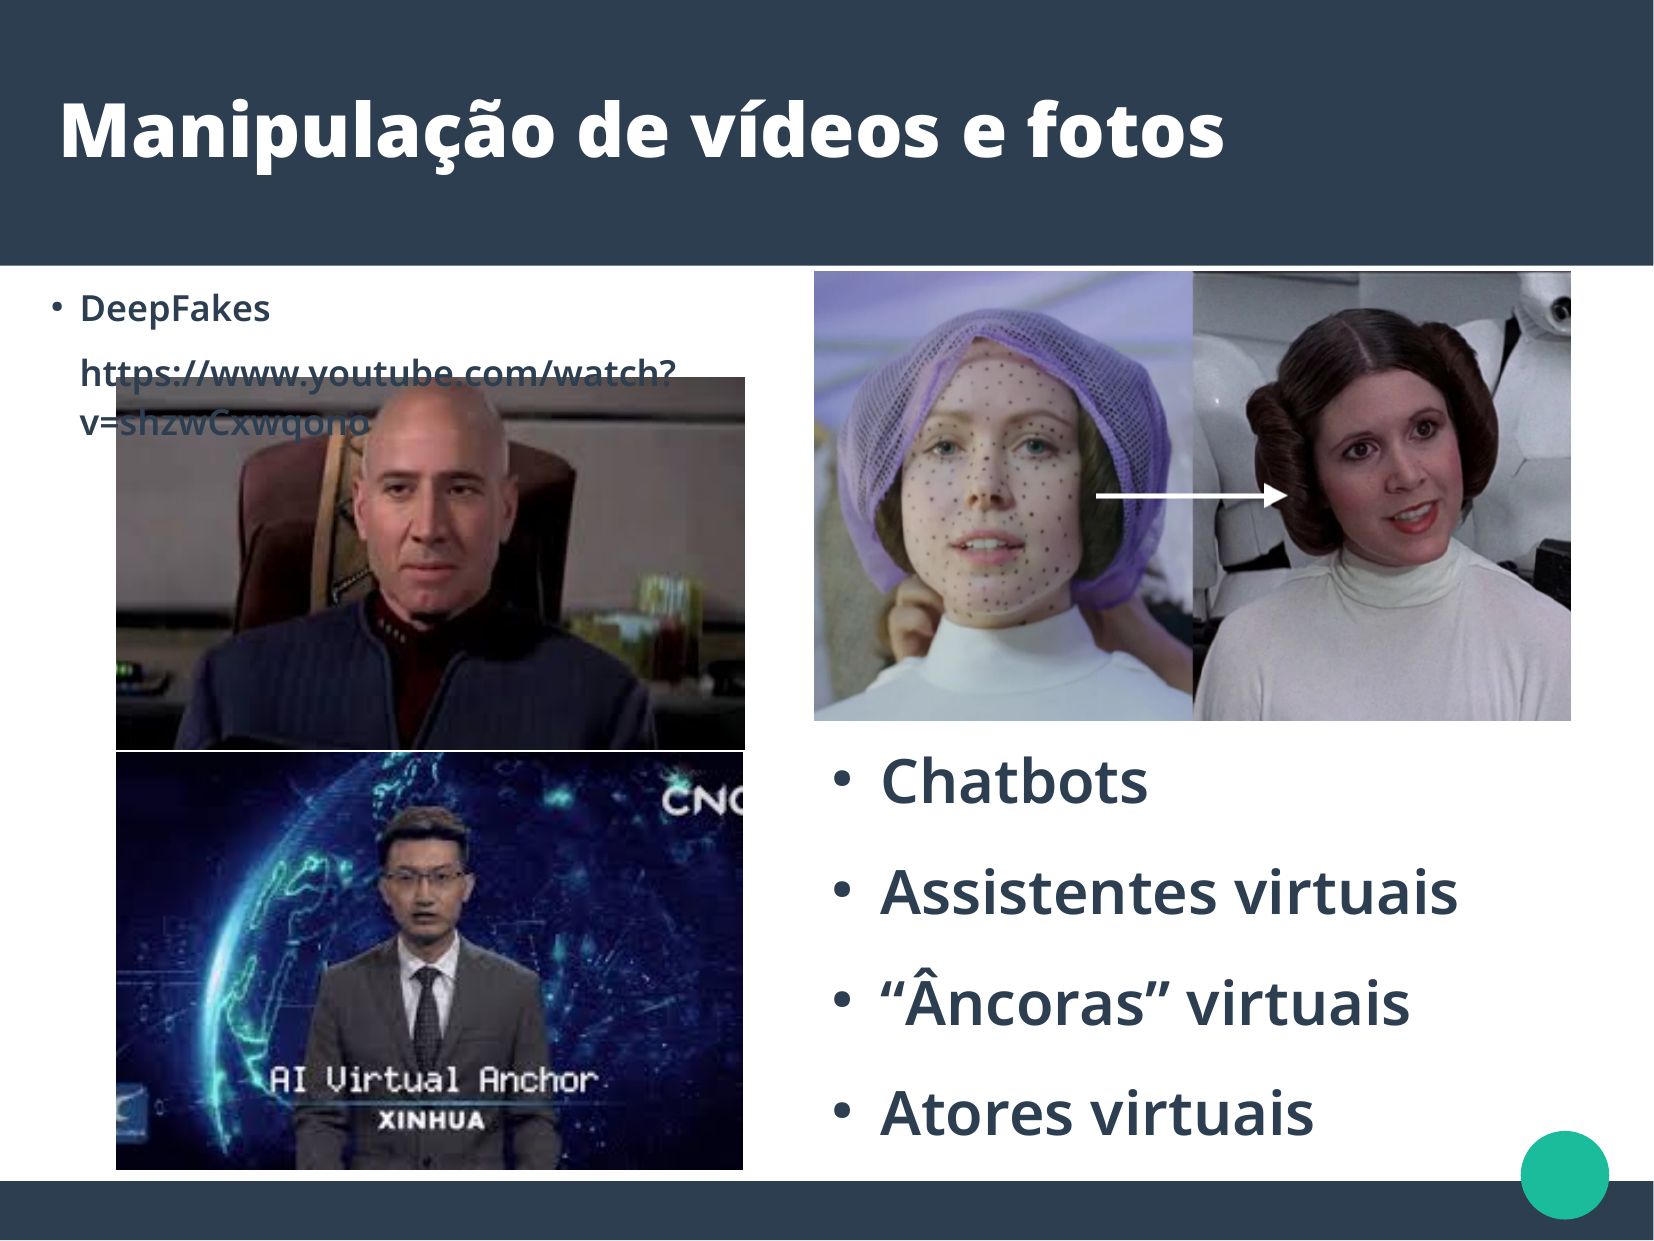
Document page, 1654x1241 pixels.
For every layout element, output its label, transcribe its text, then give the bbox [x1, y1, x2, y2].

picture [814, 271, 1571, 721]
list DeepFakes https://www.youtube.com/watch?v=shzwCxwqono [41, 283, 814, 449]
title Manipulação de vídeos e fotos [59, 49, 1595, 207]
list Chatbots Assistentes virtuais “Âncoras” virtuais Atores virtuais [814, 738, 1548, 1158]
picture [116, 449, 745, 750]
picture [116, 752, 743, 1170]
